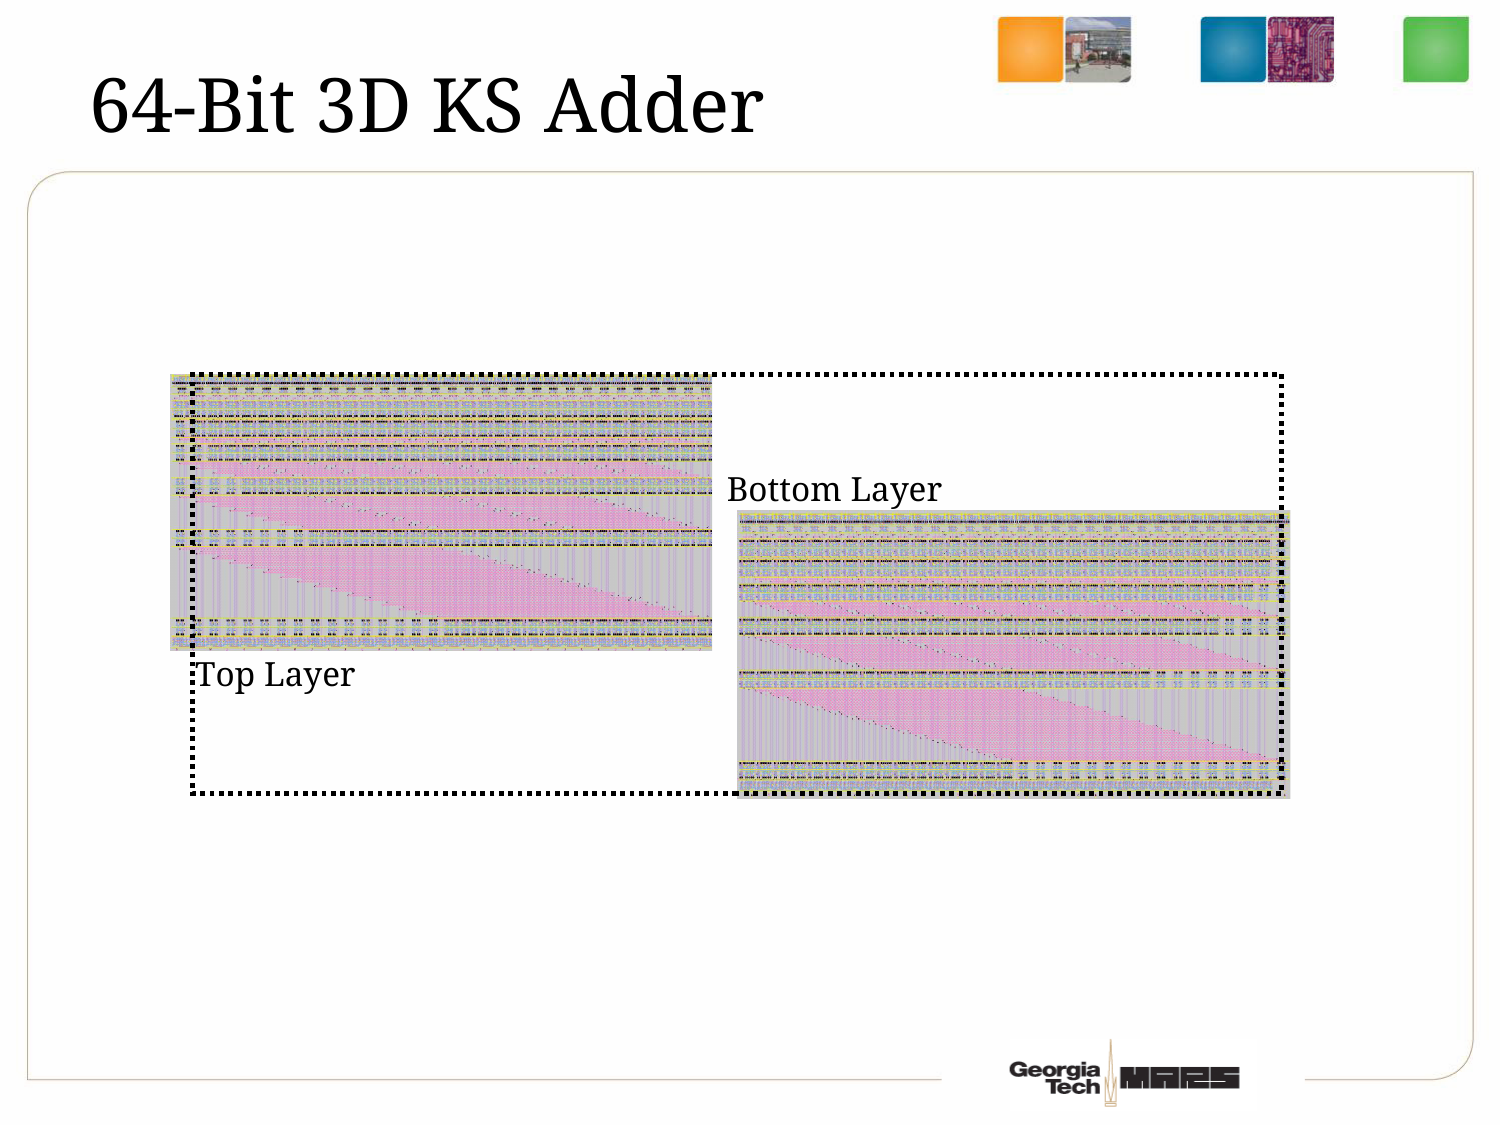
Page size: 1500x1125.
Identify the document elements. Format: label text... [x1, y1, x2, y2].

text_box Bottom Layer [713, 460, 958, 516]
picture [0, 0, 1500, 1125]
title 64-Bit 3D KS Adder [75, 0, 1013, 163]
text_box Top Layer [180, 651, 371, 701]
